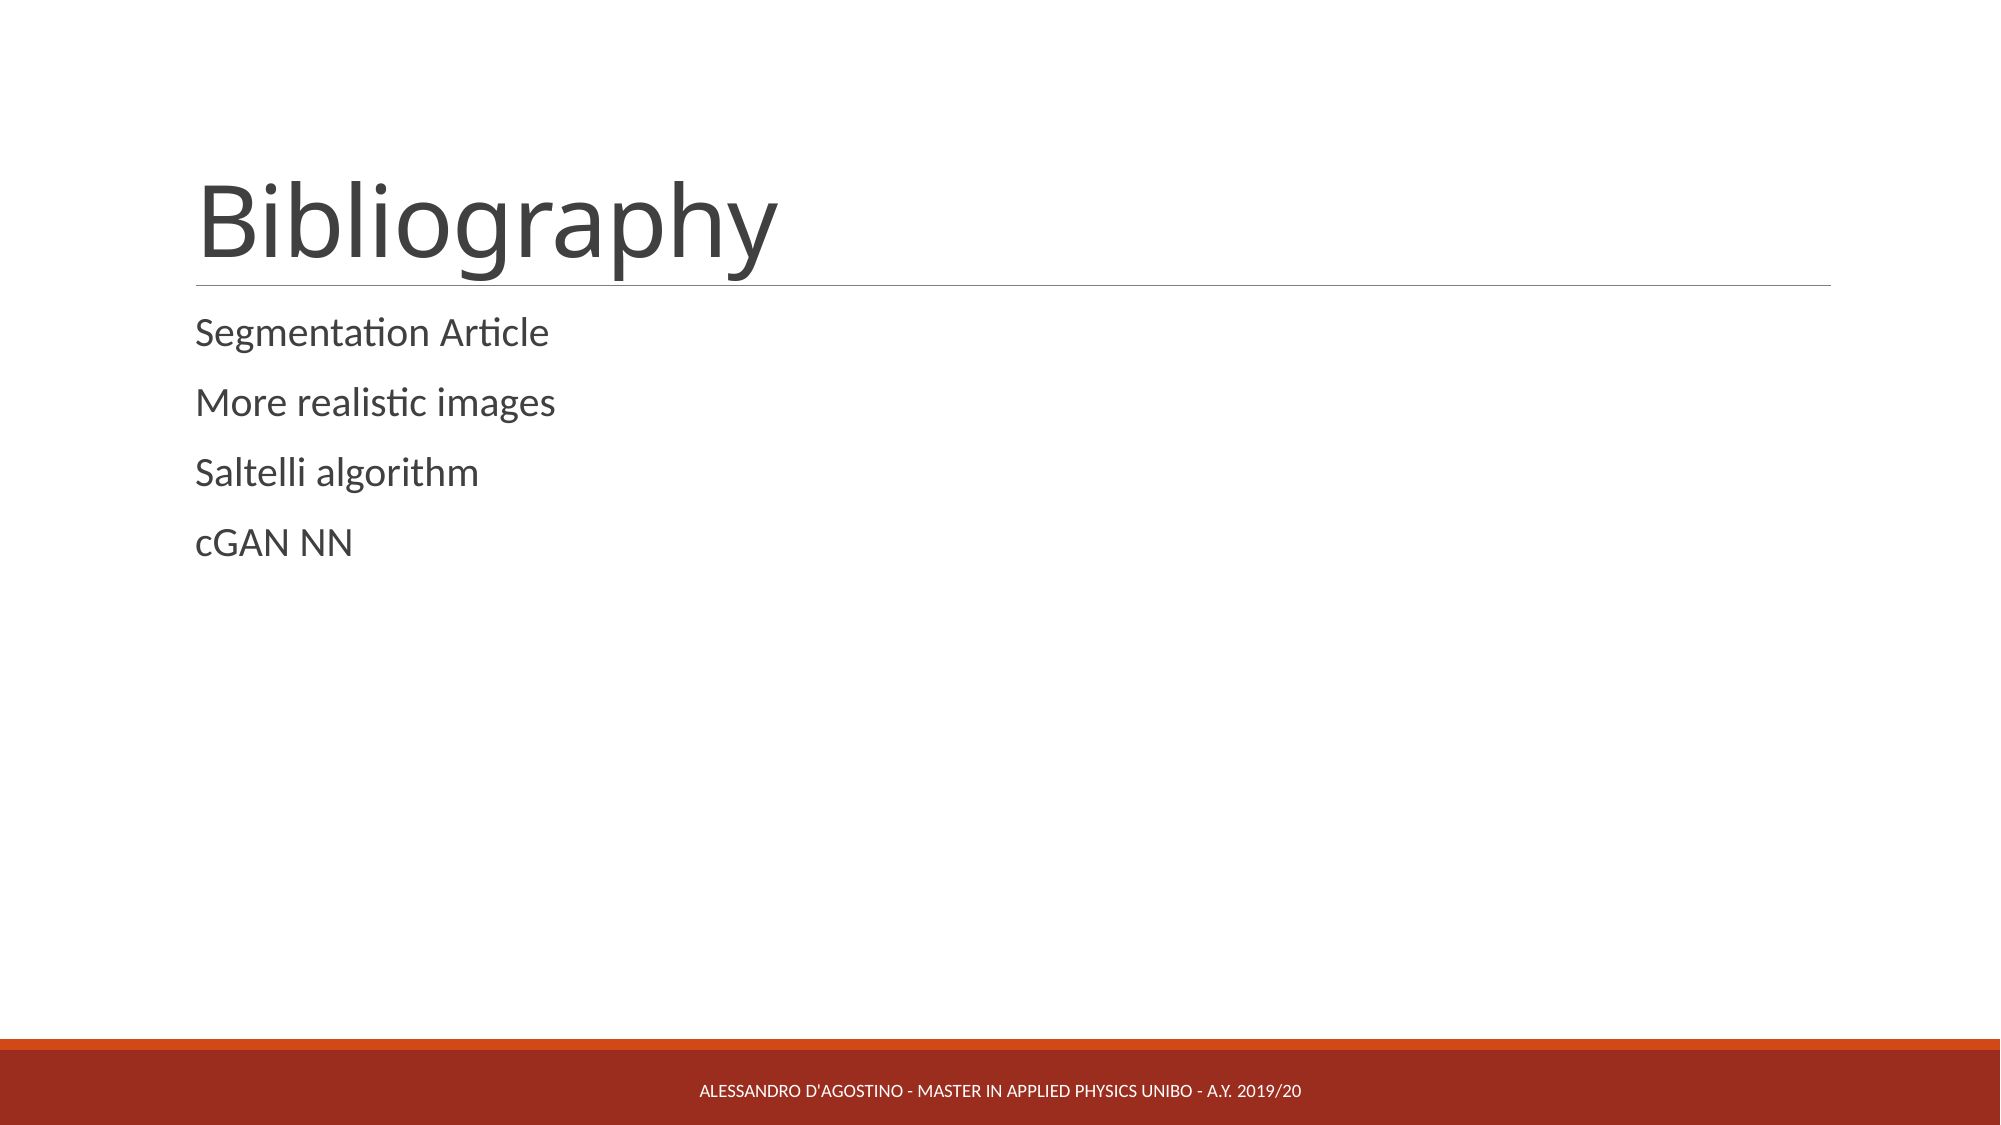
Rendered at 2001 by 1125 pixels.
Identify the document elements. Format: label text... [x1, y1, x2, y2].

text_box Alessandro d'Agostino - Master in Applied Physics UniBo - a.y. 2019/20 [604, 1059, 1396, 1120]
list Segmentation Article More realistic images Saltelli algorithm cGAN NN [180, 302, 1831, 963]
title Bibliography [180, 47, 1831, 286]
